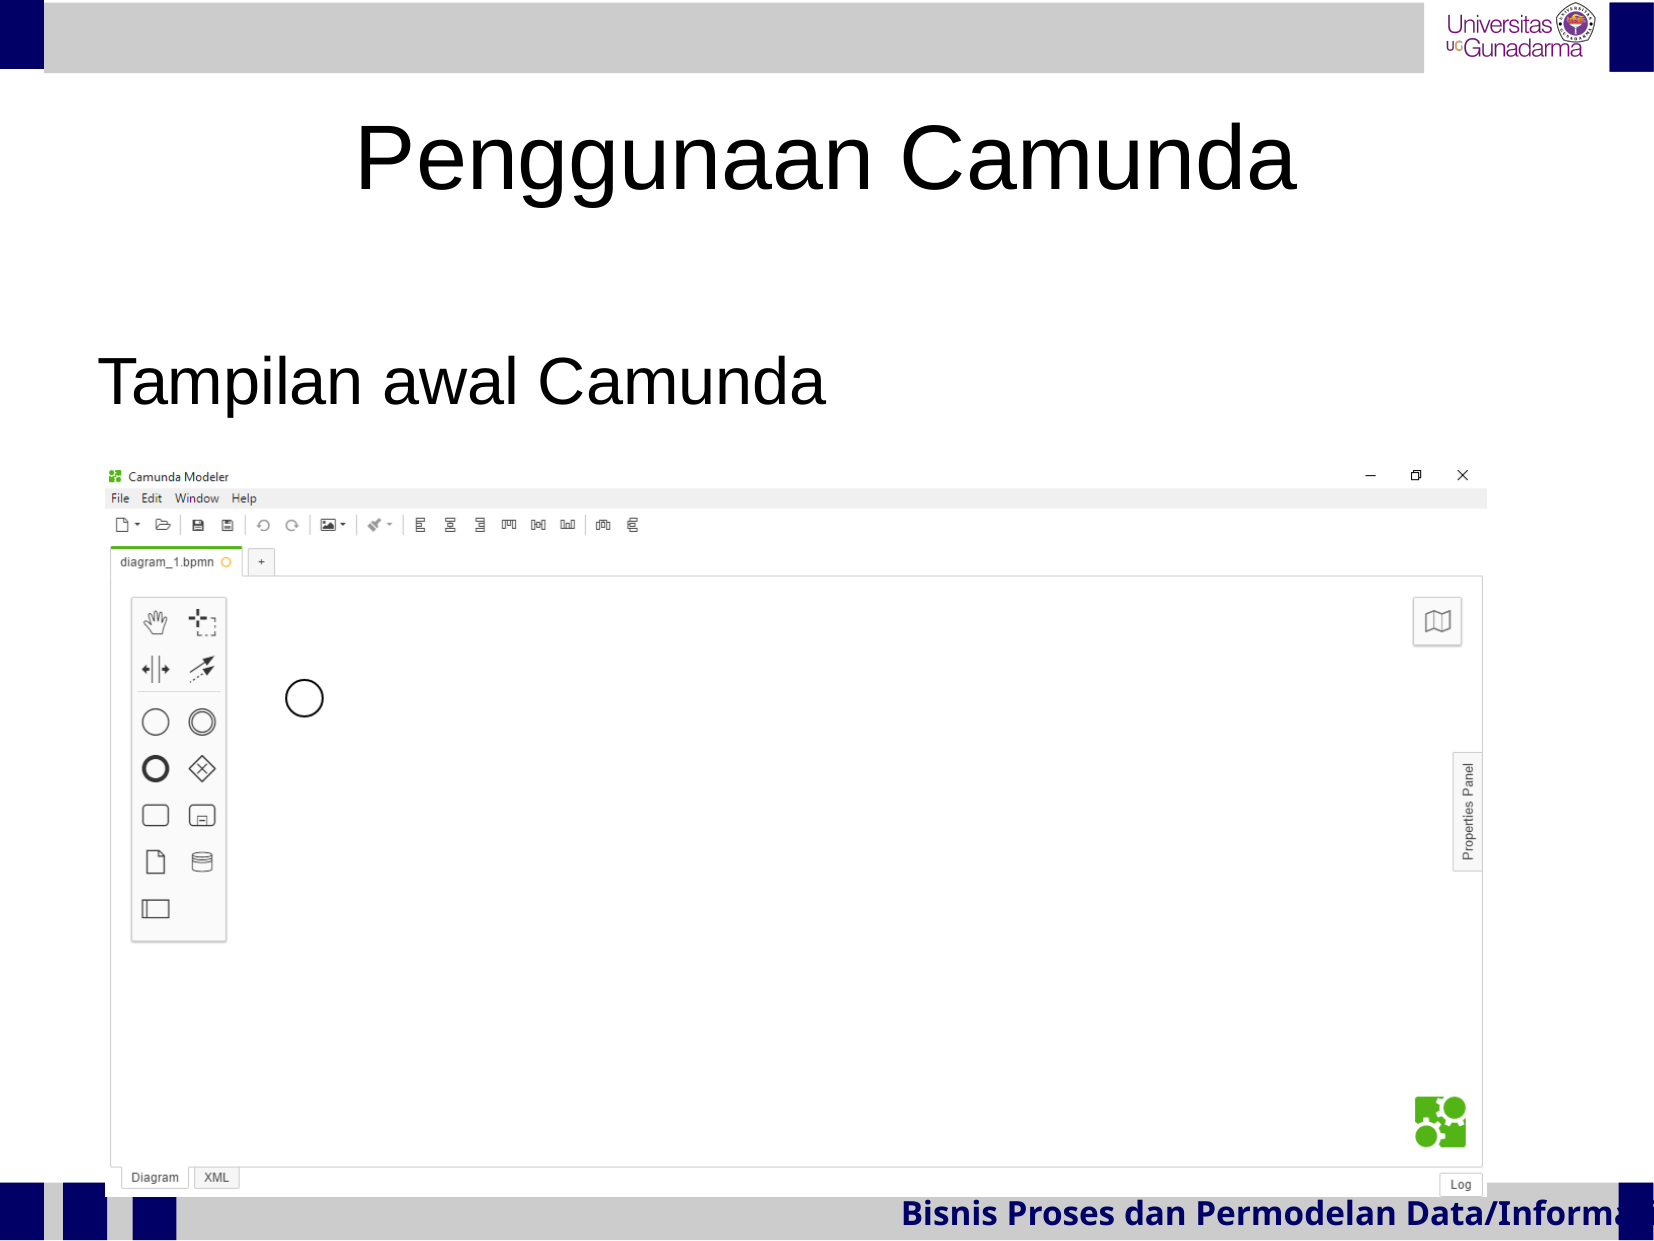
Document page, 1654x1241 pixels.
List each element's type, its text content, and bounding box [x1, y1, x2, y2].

picture [105, 465, 1487, 1197]
list Tampilan awal Camunda [82, 330, 1540, 1117]
title Penggunaan Camunda [82, 49, 1571, 257]
picture [1437, 2, 1610, 62]
